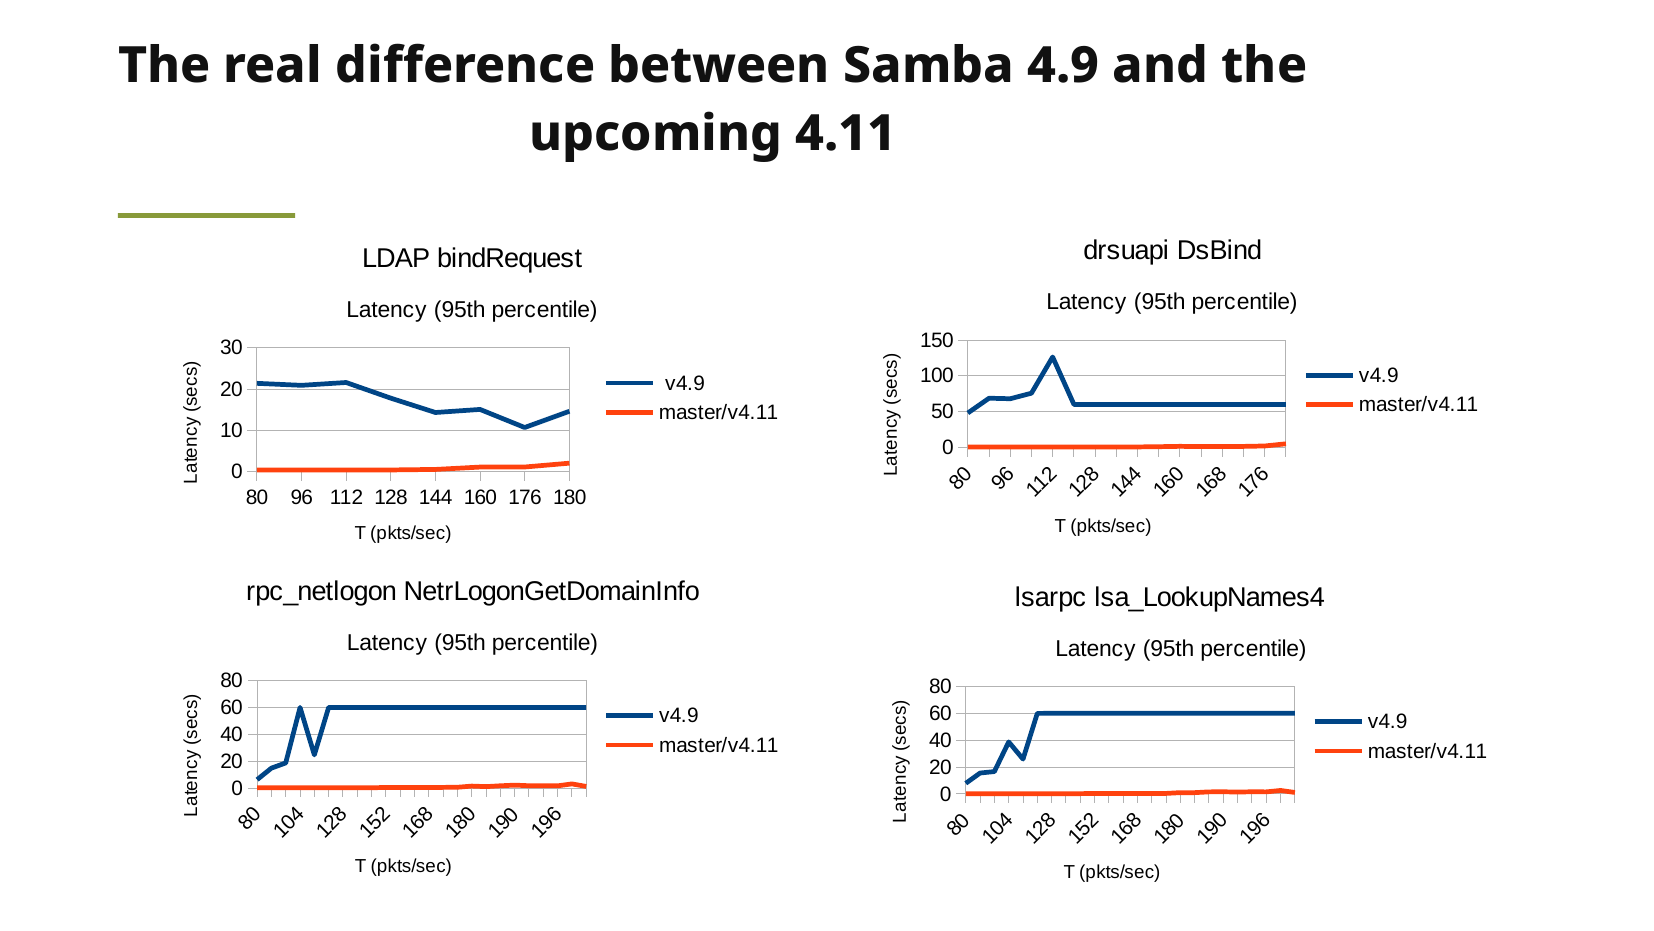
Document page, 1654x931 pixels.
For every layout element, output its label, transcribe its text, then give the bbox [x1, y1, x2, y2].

chart [147, 220, 798, 908]
chart [847, 212, 1507, 914]
title The real difference between Samba 4.9 and the upcoming 4.11 [118, 105, 1536, 166]
